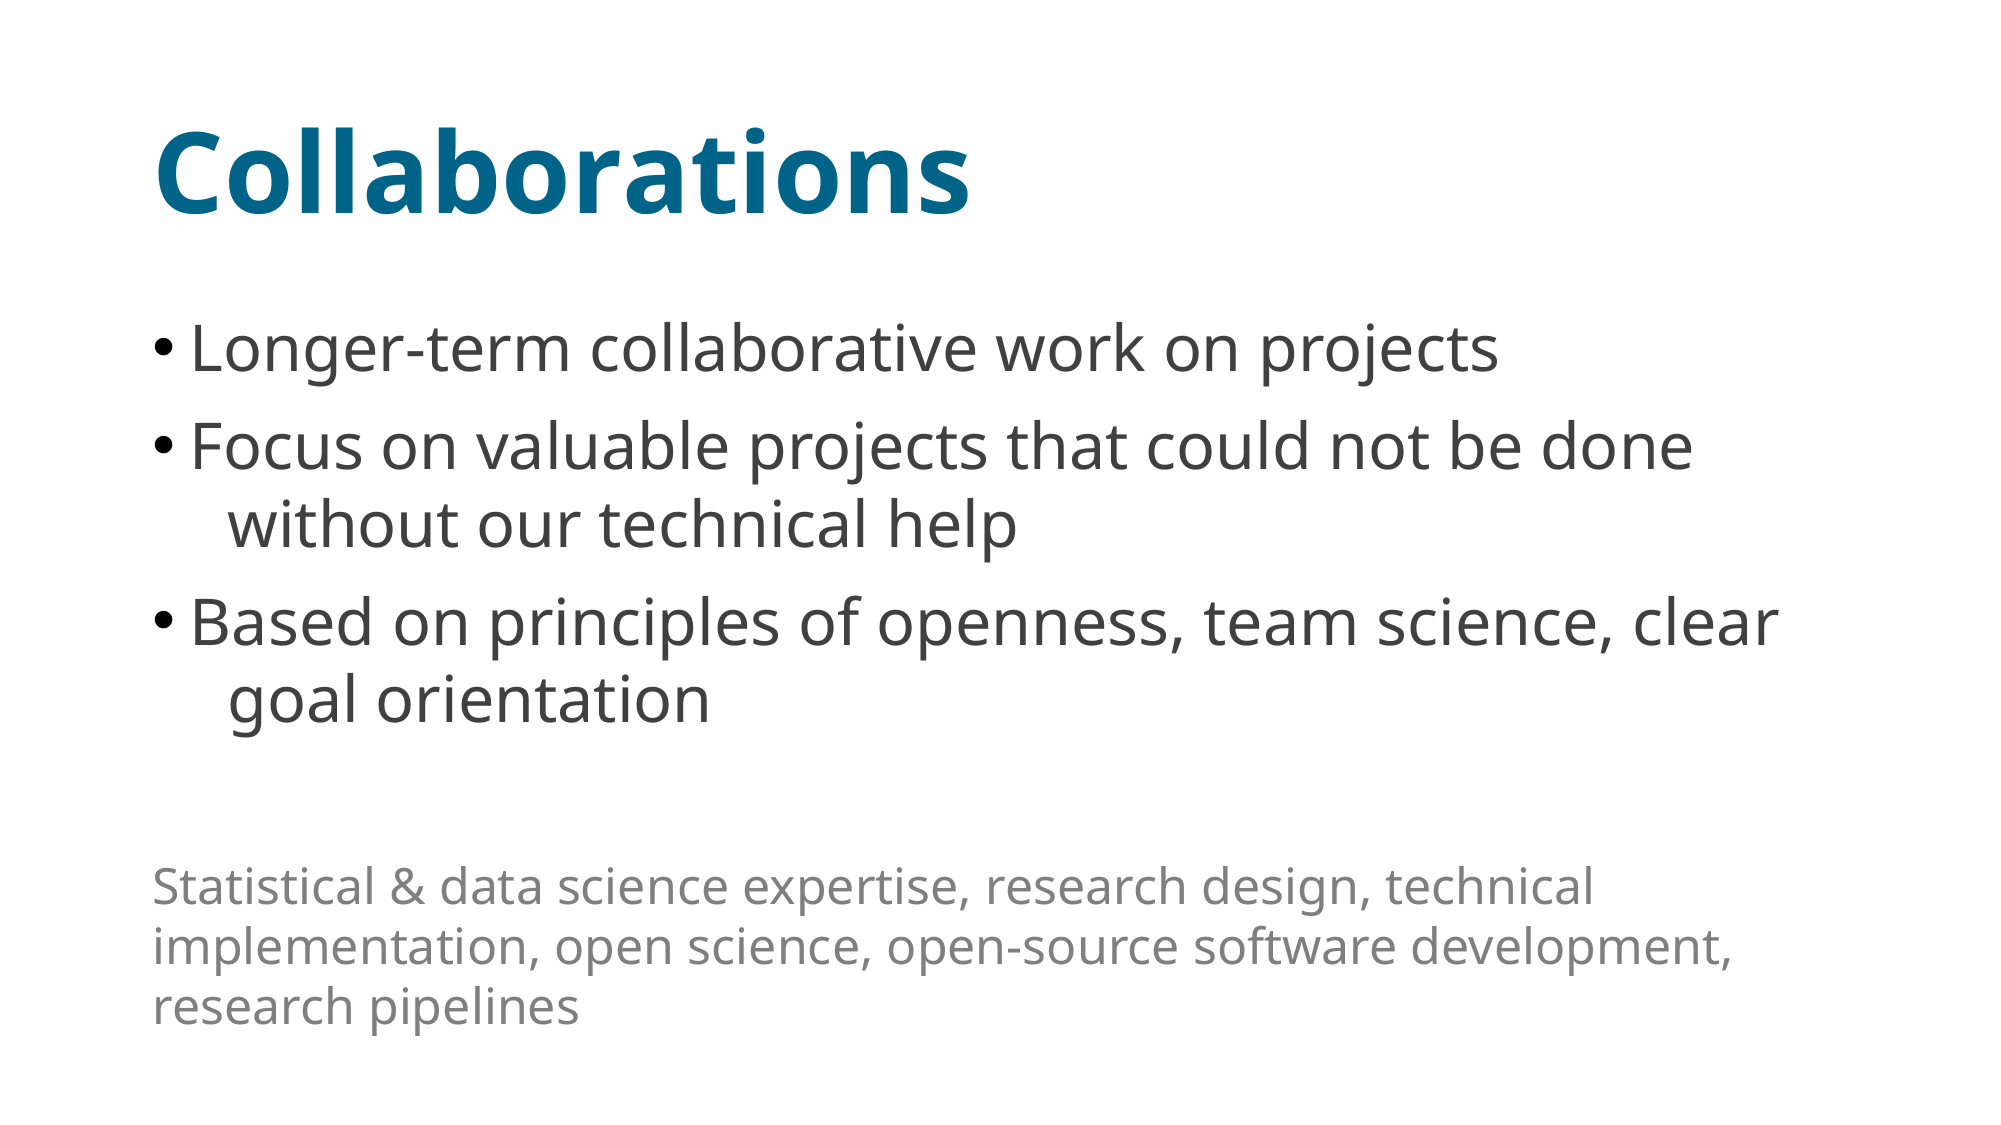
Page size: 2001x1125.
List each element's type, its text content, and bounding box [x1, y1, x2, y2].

list Longer-term collaborative work on projects Focus on valuable projects that could not be done without our technical help Based on principles of openness, team science, clear goal orientation Statistical & data science expertise, research design, technical implementation, open science, open-source software development, research pipelines [137, 299, 1863, 1066]
title Collaborations [137, 59, 1863, 278]
